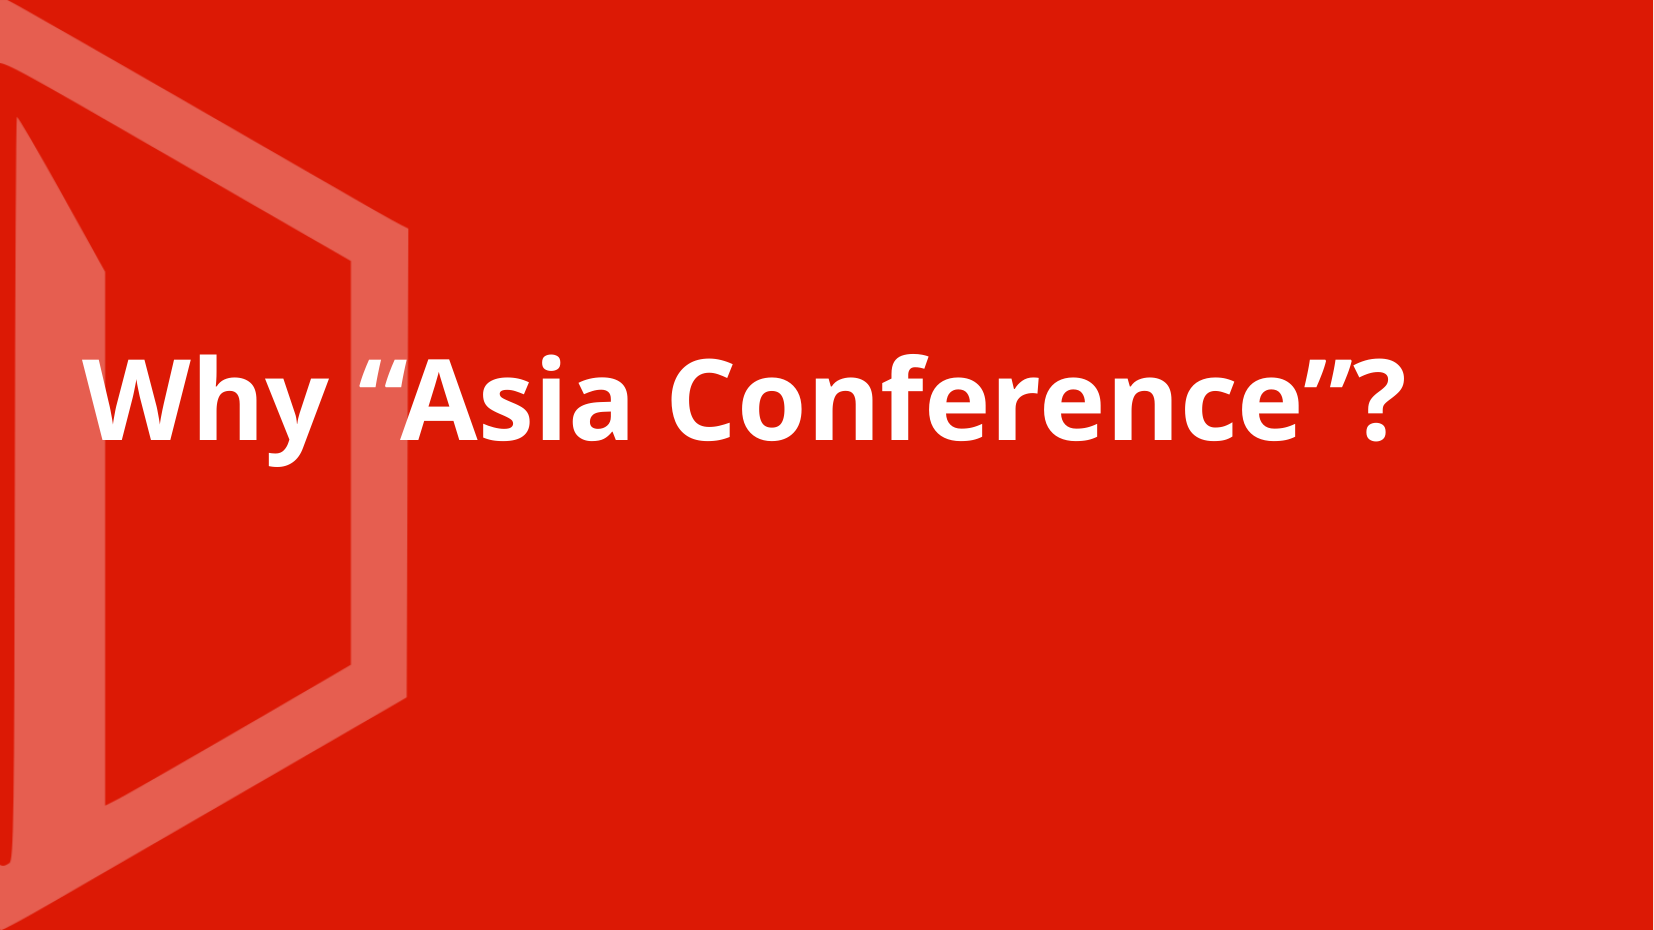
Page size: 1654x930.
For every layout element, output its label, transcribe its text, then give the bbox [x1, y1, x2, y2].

subtitle Why “Asia Conference”? [82, 36, 1571, 758]
picture [0, 0, 1654, 930]
